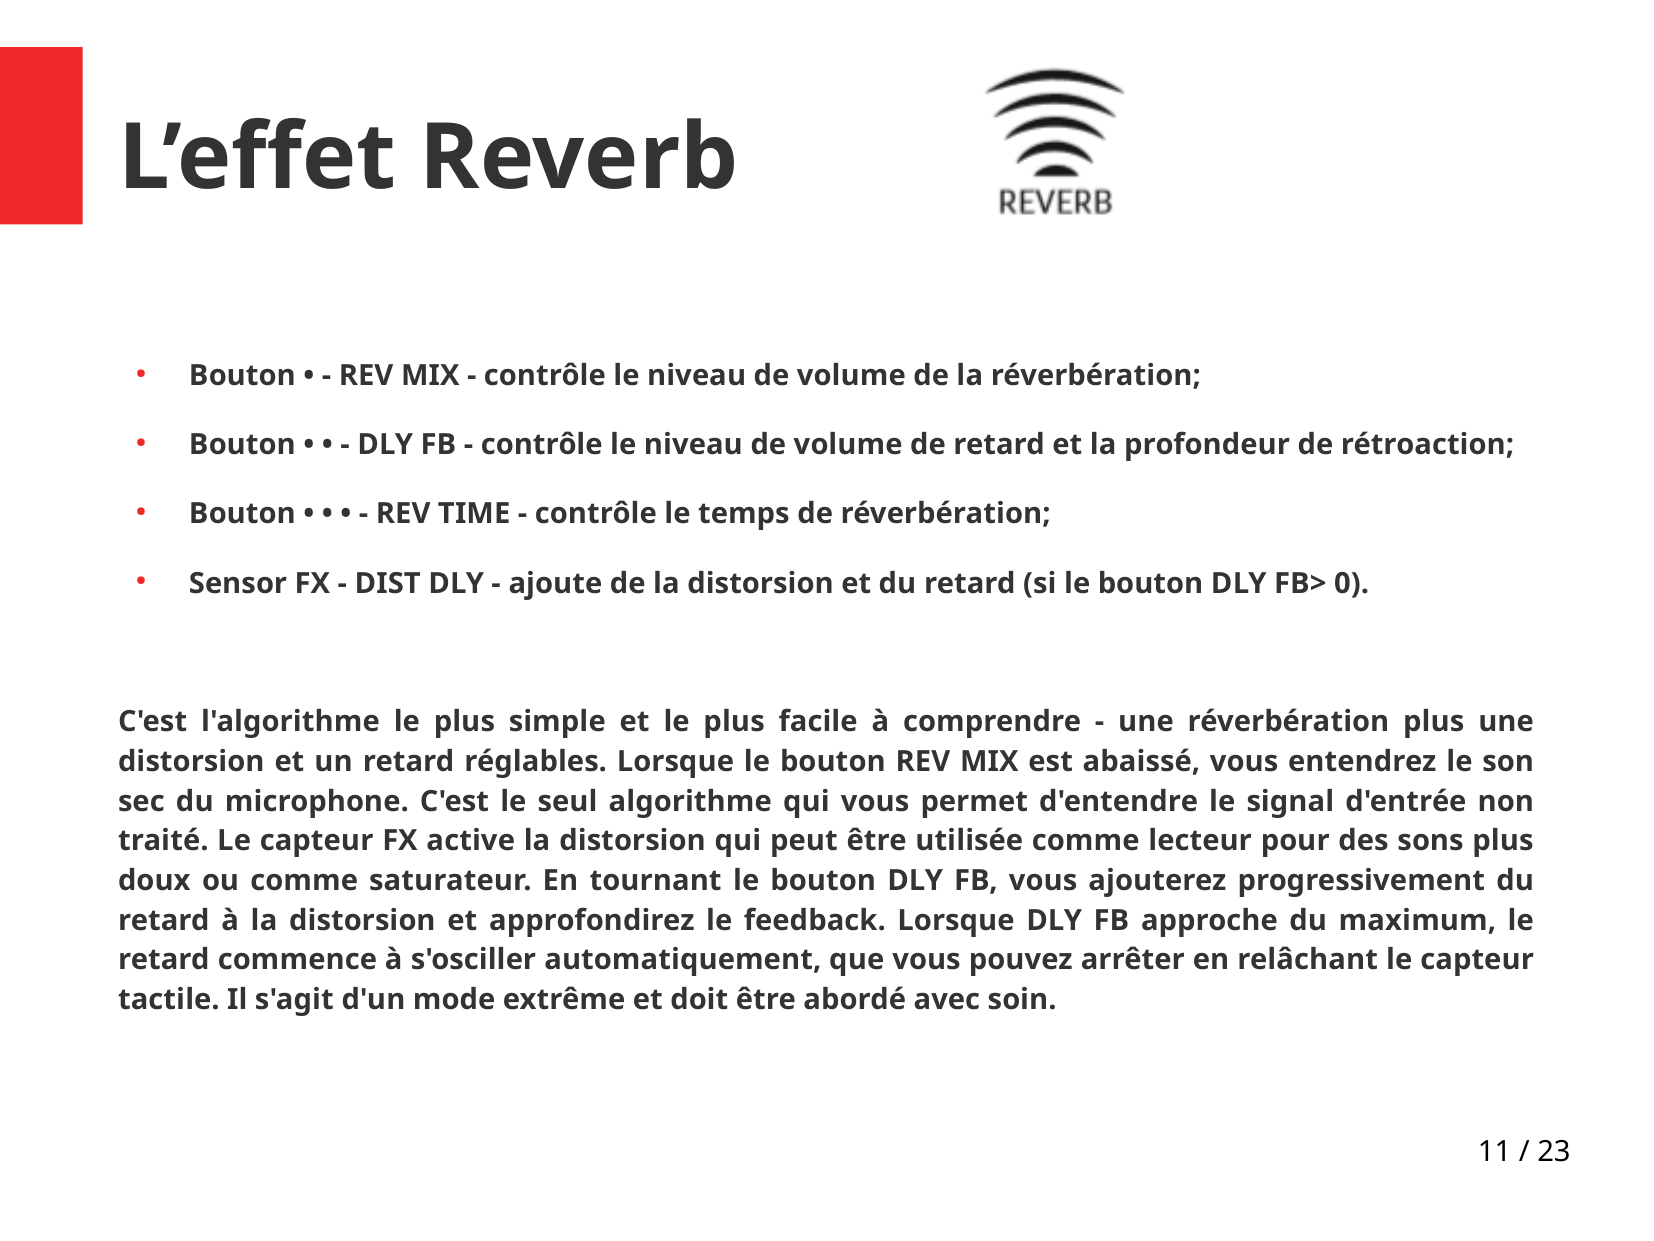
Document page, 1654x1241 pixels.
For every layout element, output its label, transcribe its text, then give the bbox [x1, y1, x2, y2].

title L’effet Reverb [118, 49, 1571, 257]
list Bouton • - REV MIX - contrôle le niveau de volume de la réverbération; Bouton • • - DLY FB - contrôle le niveau de volume de retard et la profondeur de rétroaction; Bouton • • • - REV TIME - contrôle le temps de réverbération; Sensor FX - DIST DLY - ajoute de la distorsion et du retard (si le bouton DLY FB> 0). C'est l'algorithme le plus simple et le plus facile à comprendre - une réverbération plus une distorsion et un retard réglables. Lorsque le bouton REV MIX est abaissé, vous entendrez le son sec du microphone. C'est le seul algorithme qui vous permet d'entendre le signal d'entrée non traité. Le capteur FX active la distorsion qui peut être utilisée comme lecteur pour des sons plus doux ou comme saturateur. En tournant le bouton DLY FB, vous ajouterez progressivement du retard à la distorsion et approfondirez le feedback. Lorsque DLY FB approche du maximum, le retard commence à s'osciller automatiquement, que vous pouvez arrêter en relâchant le capteur tactile. Il s'agit d'un mode extrême et doit être abordé avec soin. [118, 354, 1536, 1074]
picture [961, 46, 1146, 238]
